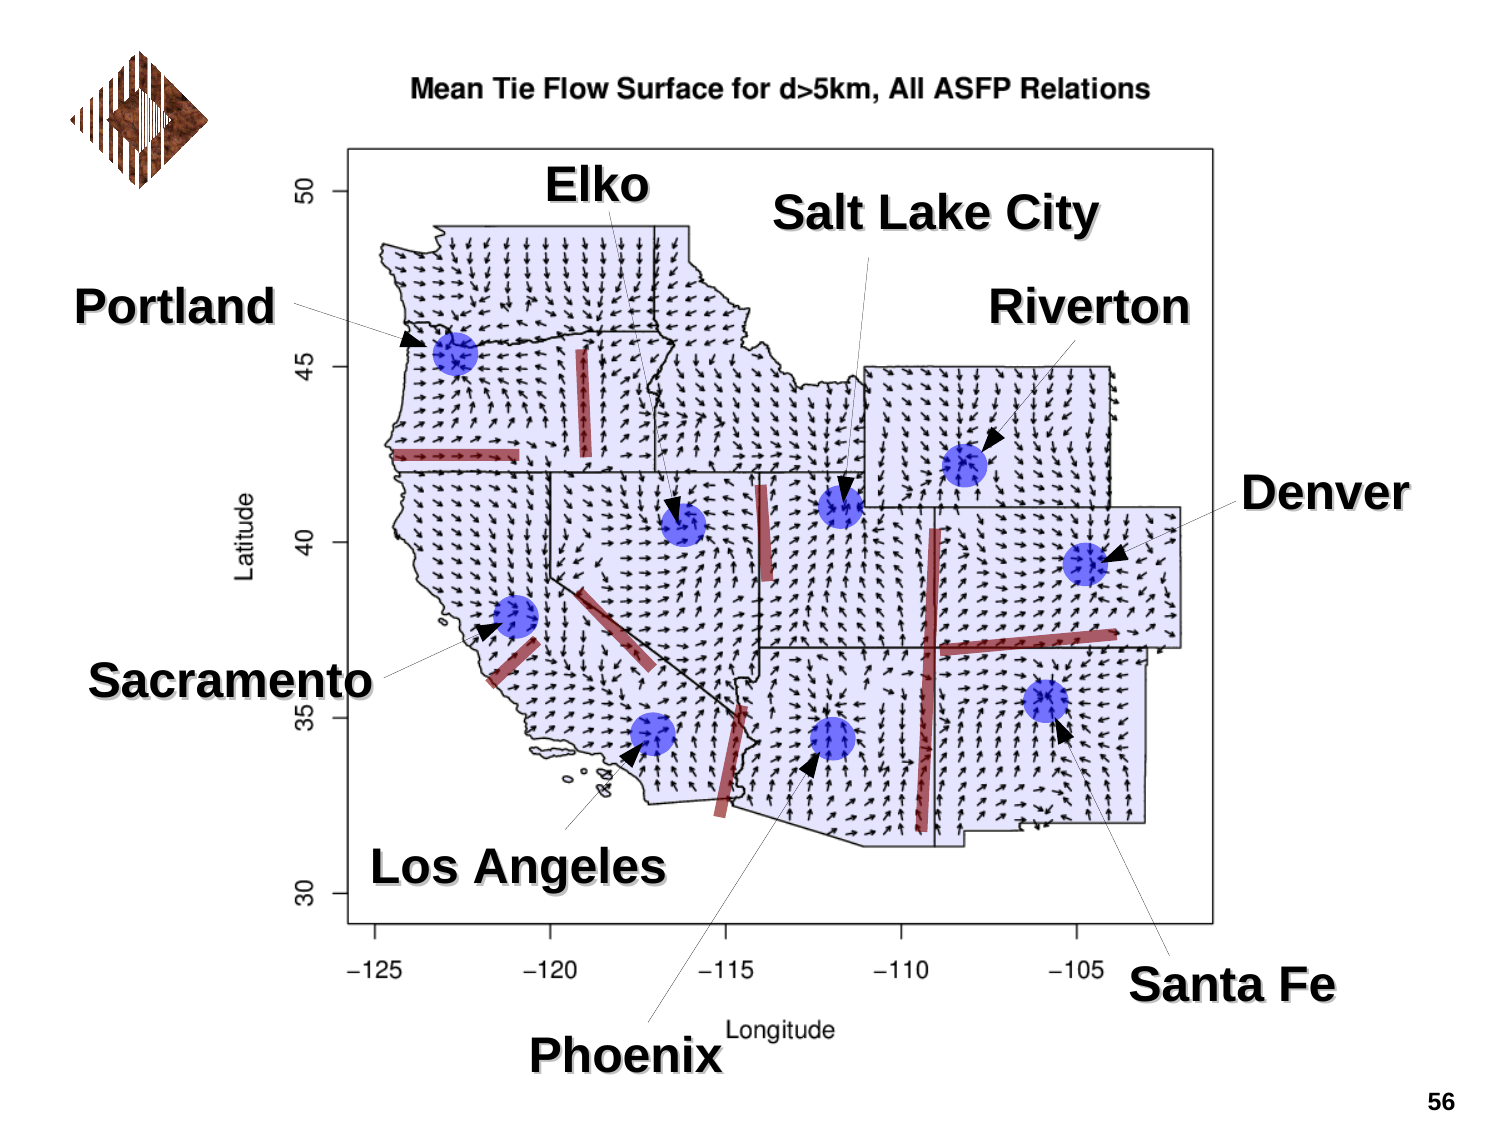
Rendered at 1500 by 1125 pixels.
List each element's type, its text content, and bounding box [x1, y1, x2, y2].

text_box [1023, 679, 1069, 724]
text_box [660, 503, 707, 547]
text_box [941, 443, 988, 488]
text_box [810, 716, 856, 761]
picture [45, 26, 1276, 1077]
text_box Denver [1240, 459, 1411, 516]
text_box [493, 595, 539, 639]
text_box Salt Lake City [772, 179, 1100, 236]
text_box [1062, 542, 1109, 587]
text_box [630, 712, 676, 756]
text_box Phoenix [528, 1022, 723, 1079]
text_box Portland [73, 273, 277, 330]
text_box Santa Fe [1128, 951, 1337, 1008]
text_box Elko [544, 151, 651, 208]
text_box [432, 332, 479, 376]
text_box Sacramento [87, 648, 374, 705]
text_box Riverton [988, 273, 1191, 330]
text_box [817, 485, 864, 529]
text_box Los Angeles [369, 834, 668, 891]
